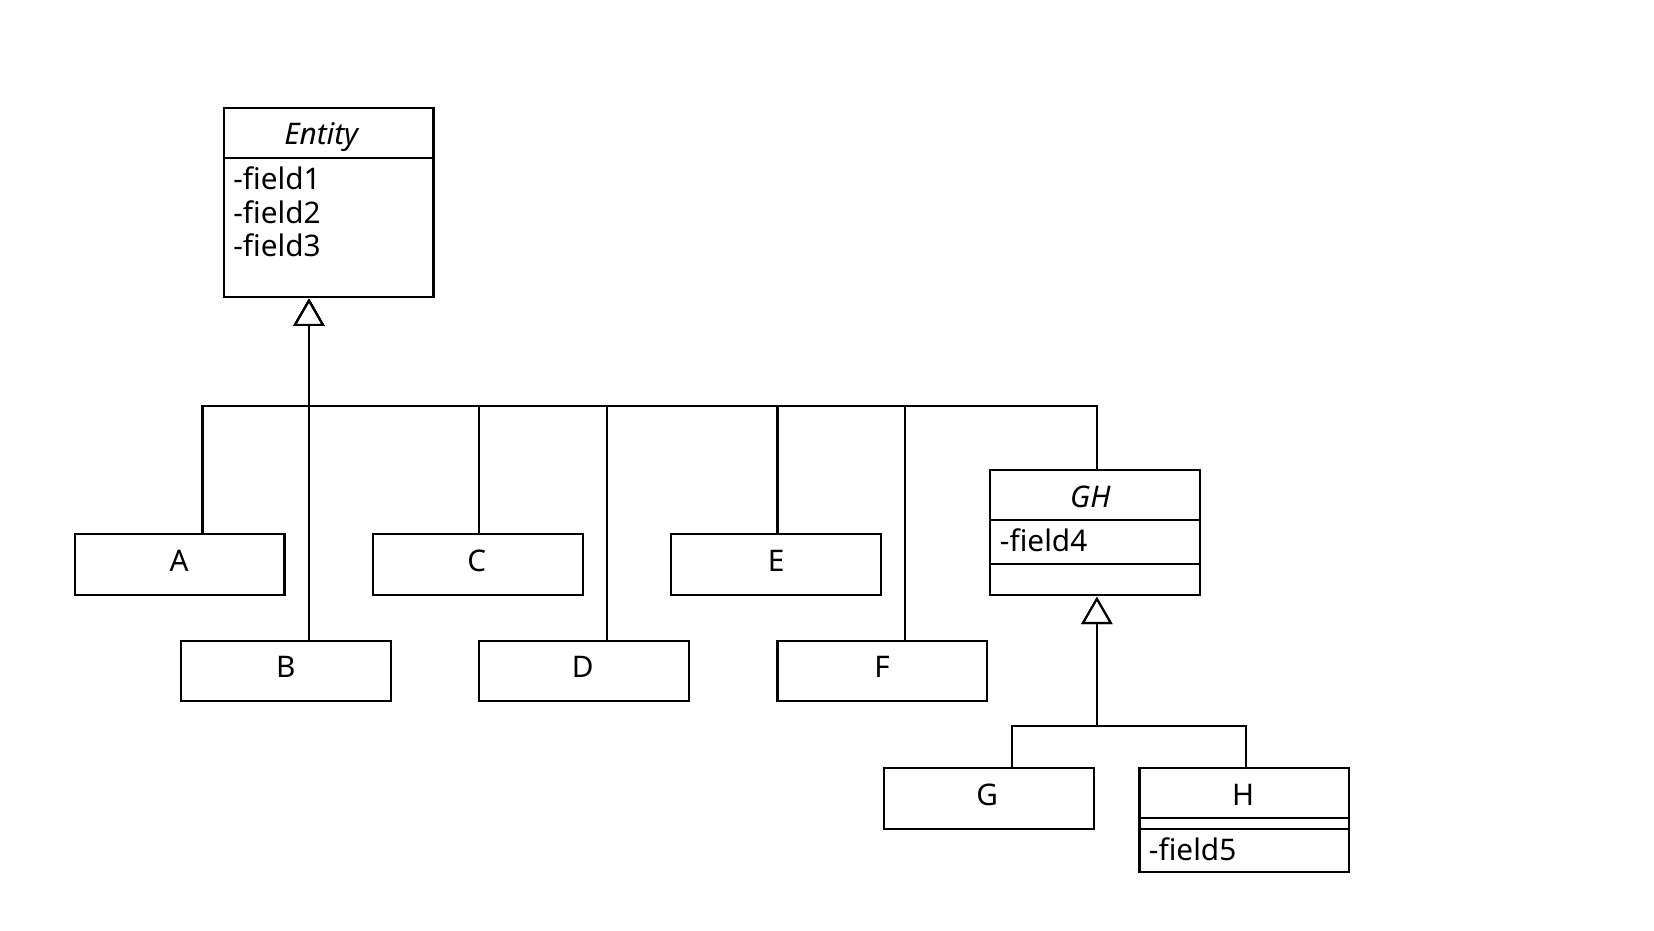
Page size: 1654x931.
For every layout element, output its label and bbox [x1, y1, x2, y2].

picture [30, 63, 1396, 918]
